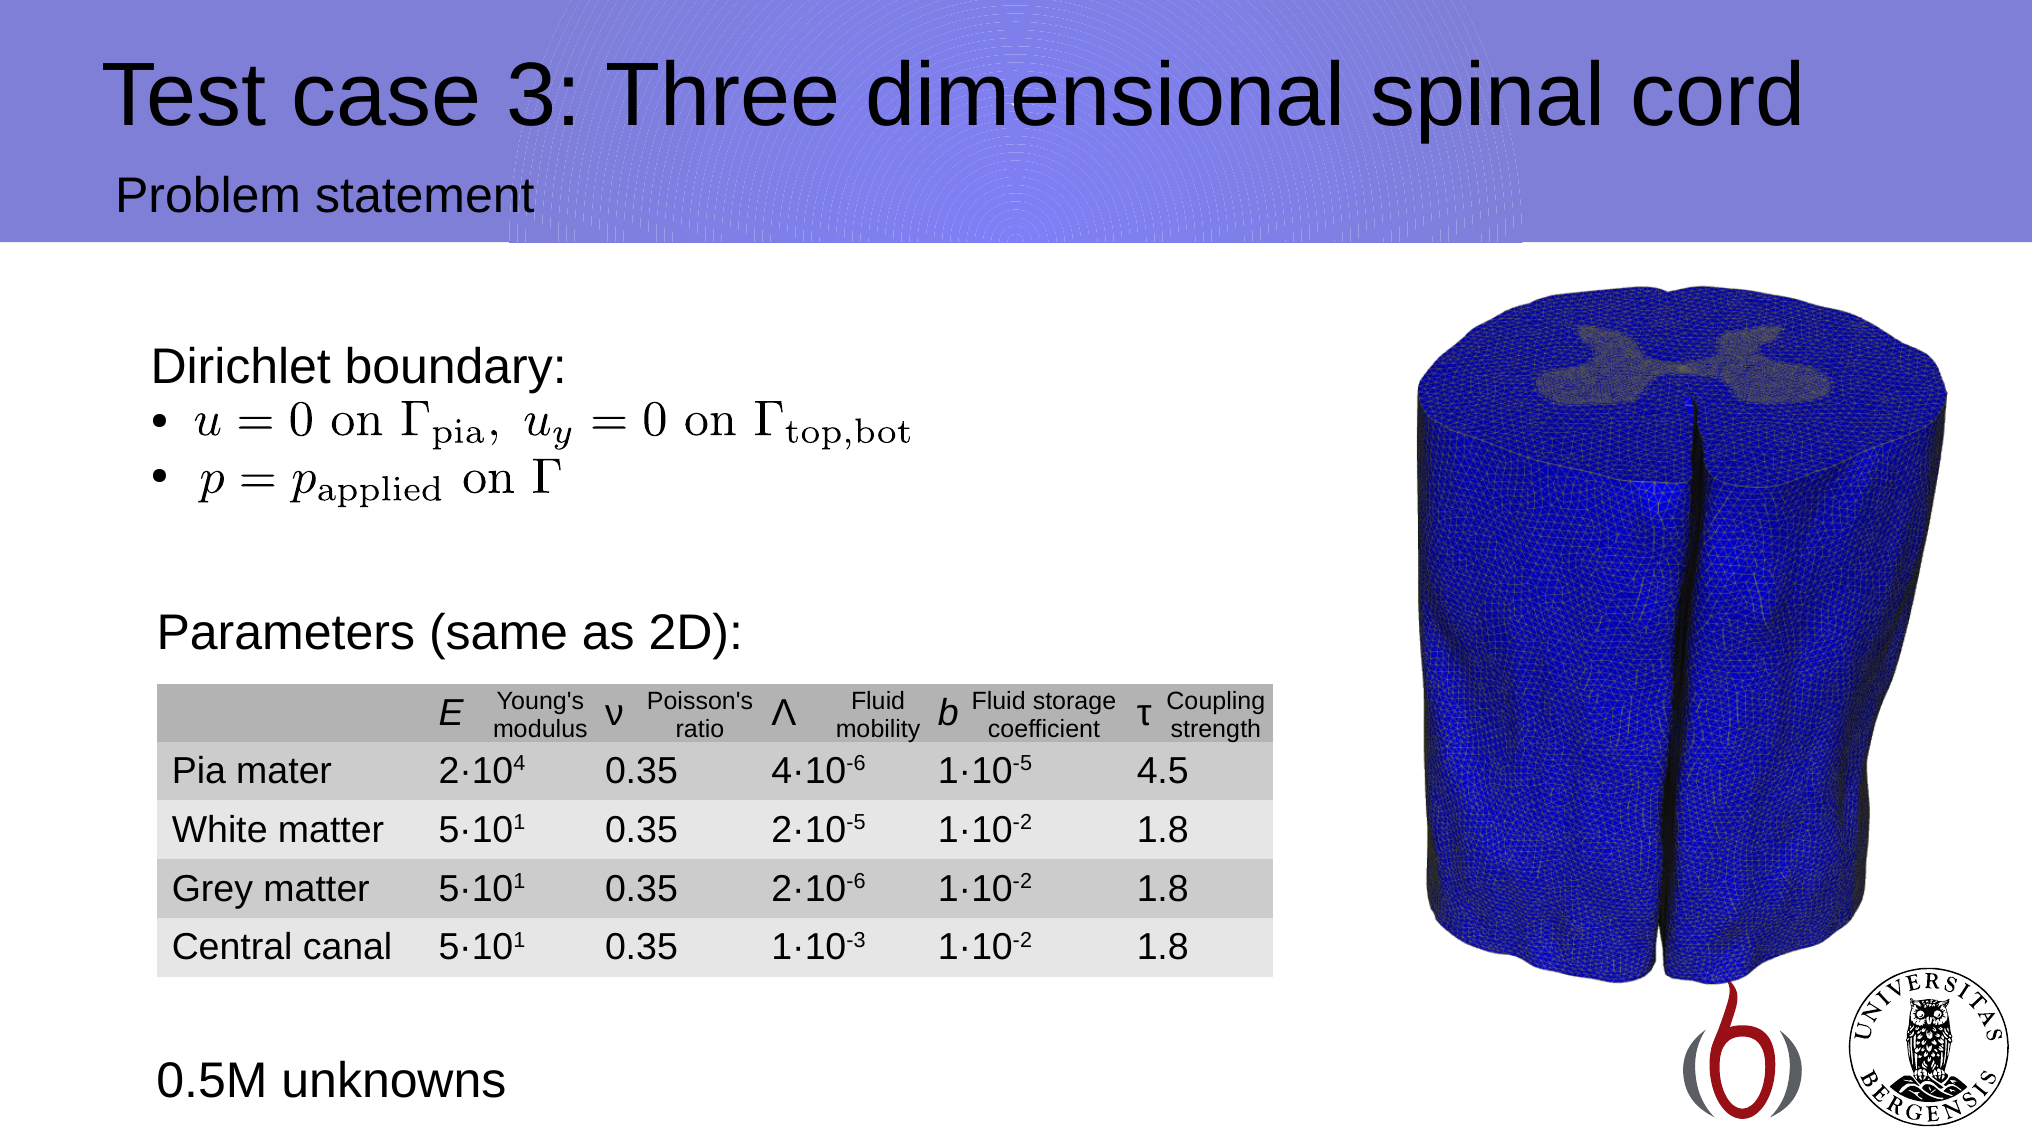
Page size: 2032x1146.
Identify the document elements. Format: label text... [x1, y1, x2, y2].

table_cell 1.8 [1122, 859, 1273, 918]
table_cell 2·10-5 [757, 800, 923, 859]
title Test case 3: Three dimensional spinal cord [101, 43, 1930, 145]
table_cell Central canal [157, 918, 424, 977]
text_box Dirichlet boundary: [135, 330, 583, 513]
table_cell 4·10-6 [757, 742, 923, 800]
table_cell 1·10-5 [923, 742, 1122, 800]
table_cell 1·10-3 [757, 918, 923, 977]
table_cell 0.35 [590, 742, 757, 800]
text_box 0.5M unknowns [141, 1045, 522, 1116]
table_header [157, 684, 424, 742]
table_cell 1·10-2 [923, 918, 1122, 977]
table_header ν [603, 684, 632, 742]
text_box Problem statement [100, 159, 550, 231]
table_cell 2·10-6 [757, 859, 923, 918]
table_cell 1.8 [1122, 800, 1273, 859]
text_box Parameters (same as 2D): [141, 596, 759, 668]
text_box Coupling strength [1151, 679, 1281, 750]
table_cell Pia mater [157, 742, 424, 800]
table_cell 0.35 [590, 918, 757, 977]
table_cell 0.35 [590, 800, 757, 859]
text_box [197, 458, 563, 508]
table_header τ [1132, 684, 1151, 742]
text_box Young's modulus [478, 679, 603, 751]
table_cell Grey matter [157, 859, 424, 918]
text_box Fluid storage coefficient [956, 679, 1132, 751]
table_cell 1·10-2 [923, 800, 1122, 859]
text_box Poisson's ratio [632, 679, 769, 751]
table_cell 0.35 [590, 859, 757, 918]
table_header b [942, 707, 953, 723]
table_cell 5·101 [424, 800, 590, 859]
text_box Fluid mobility [820, 679, 936, 751]
table_header E [424, 684, 478, 742]
table_cell 5·101 [424, 918, 590, 977]
picture [1409, 280, 1956, 993]
table_cell White matter [157, 800, 424, 859]
table_header b [936, 684, 956, 742]
text_box [193, 400, 913, 450]
table_cell 1·10-2 [923, 859, 1122, 918]
table_cell 1.8 [1122, 918, 1273, 977]
table_cell 5·101 [424, 859, 590, 918]
table_header Λ [769, 684, 820, 742]
table_cell 4.5 [1122, 742, 1273, 800]
table_cell 2·104 [424, 742, 590, 800]
